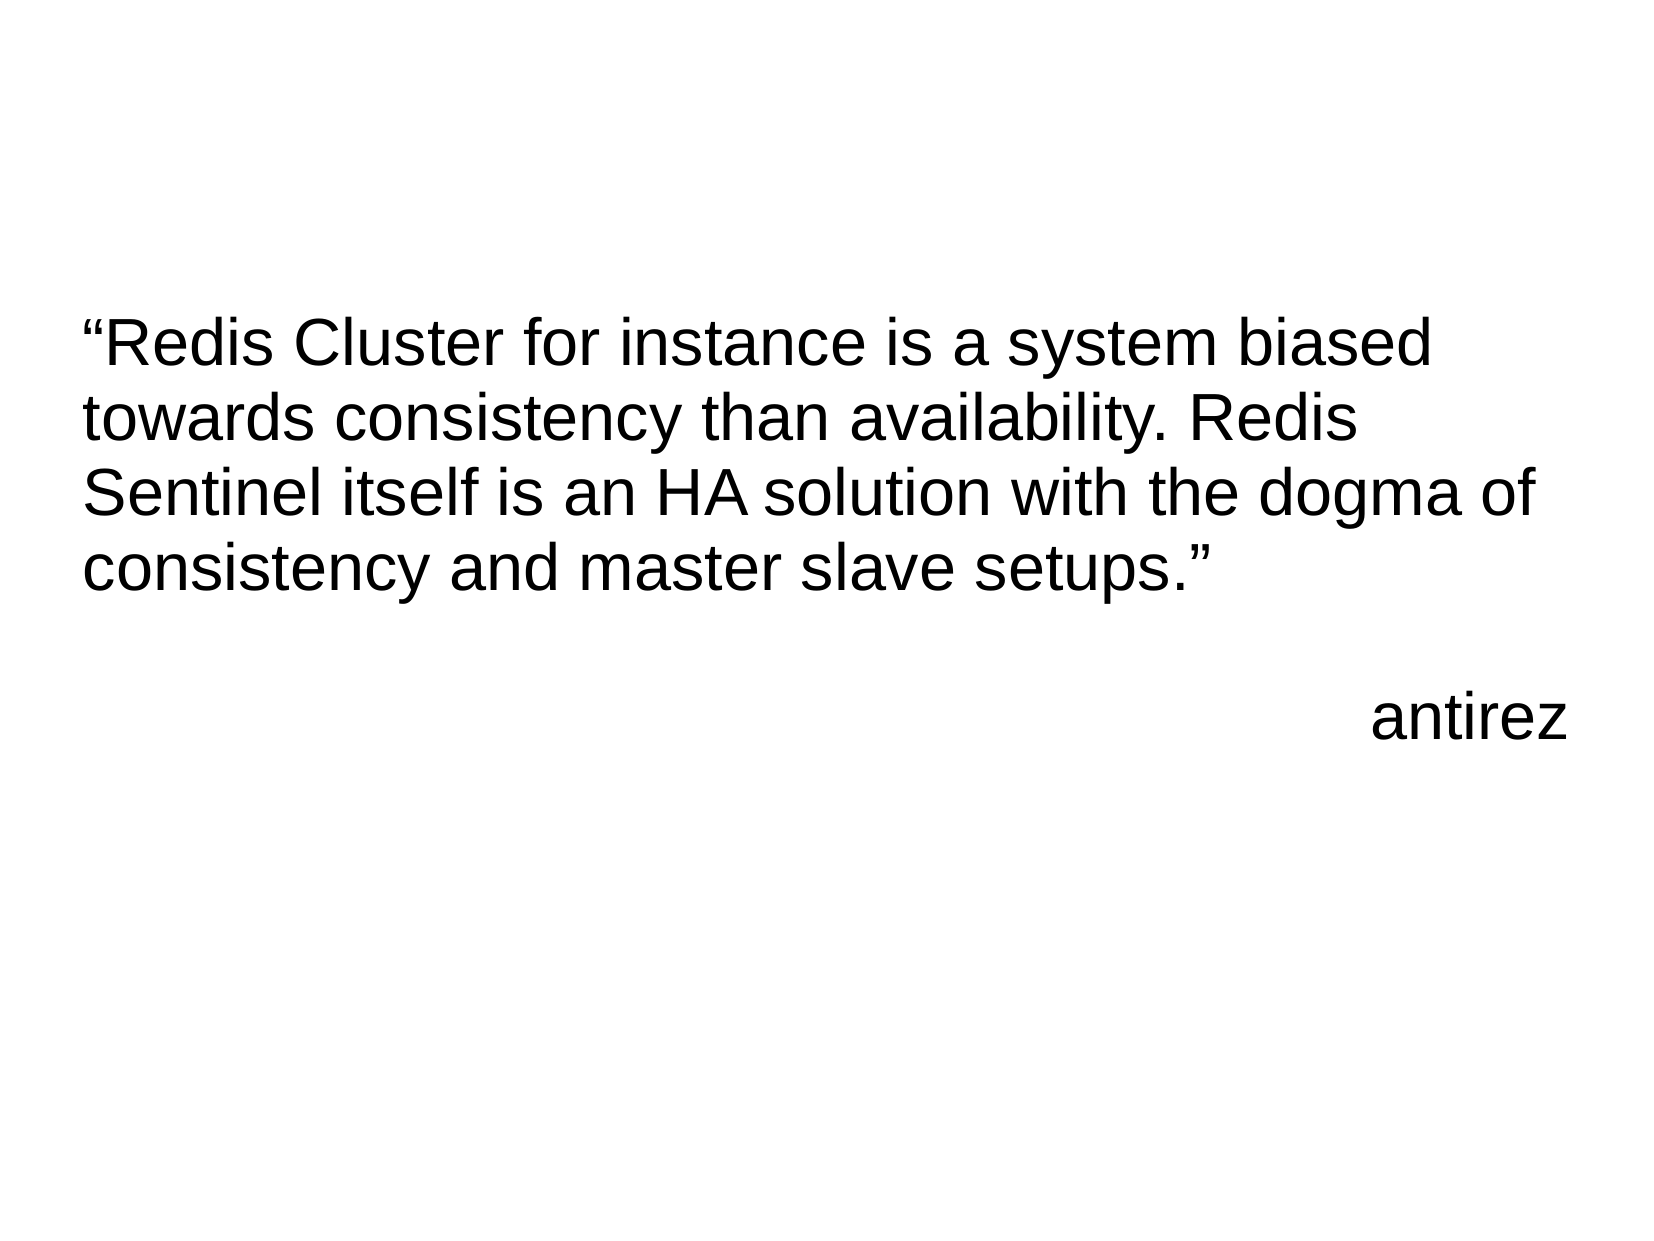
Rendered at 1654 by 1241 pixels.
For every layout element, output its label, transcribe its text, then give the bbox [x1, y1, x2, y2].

subtitle “Redis Cluster for instance is a system biased towards consistency than availability. Redis Sentinel itself is an HA solution with the dogma of consistency and master slave setups.” antirez [82, 49, 1571, 1010]
